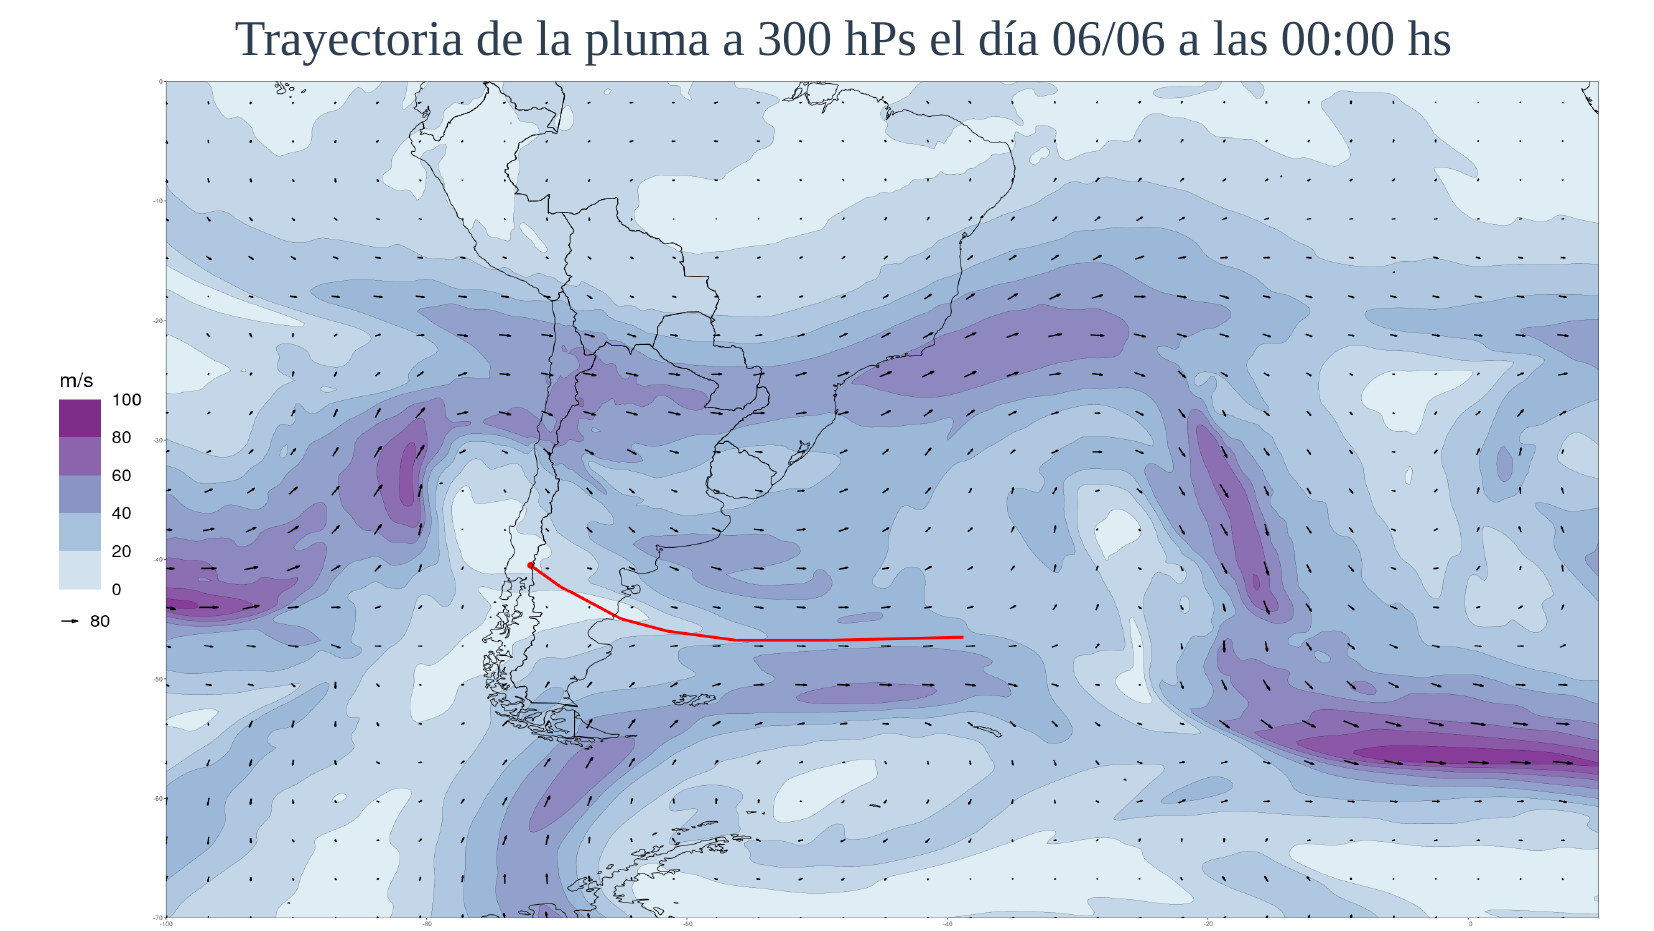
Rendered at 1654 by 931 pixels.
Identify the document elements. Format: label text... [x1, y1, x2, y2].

text_box Trayectoria de la pluma a 300 hPs el día 06/06 a las 00:00 hs [112, 0, 1576, 77]
picture [51, 77, 1602, 931]
